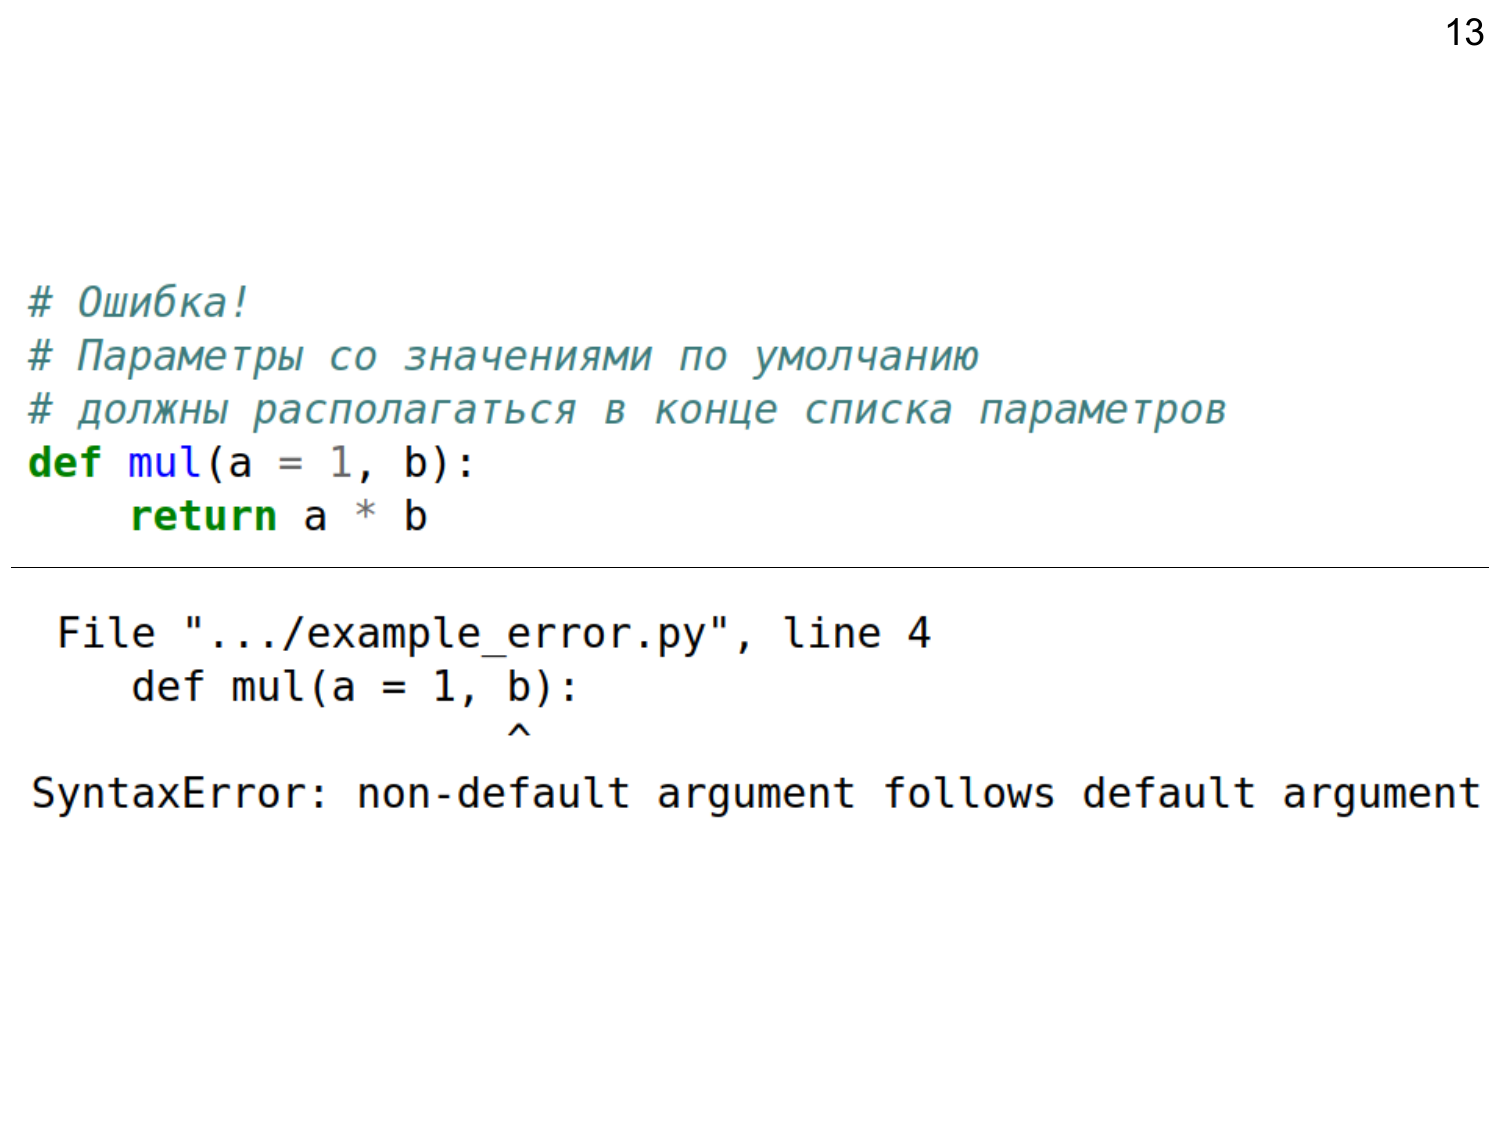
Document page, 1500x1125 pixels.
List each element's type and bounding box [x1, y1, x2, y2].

picture [19, 267, 1239, 543]
picture [16, 596, 1494, 833]
